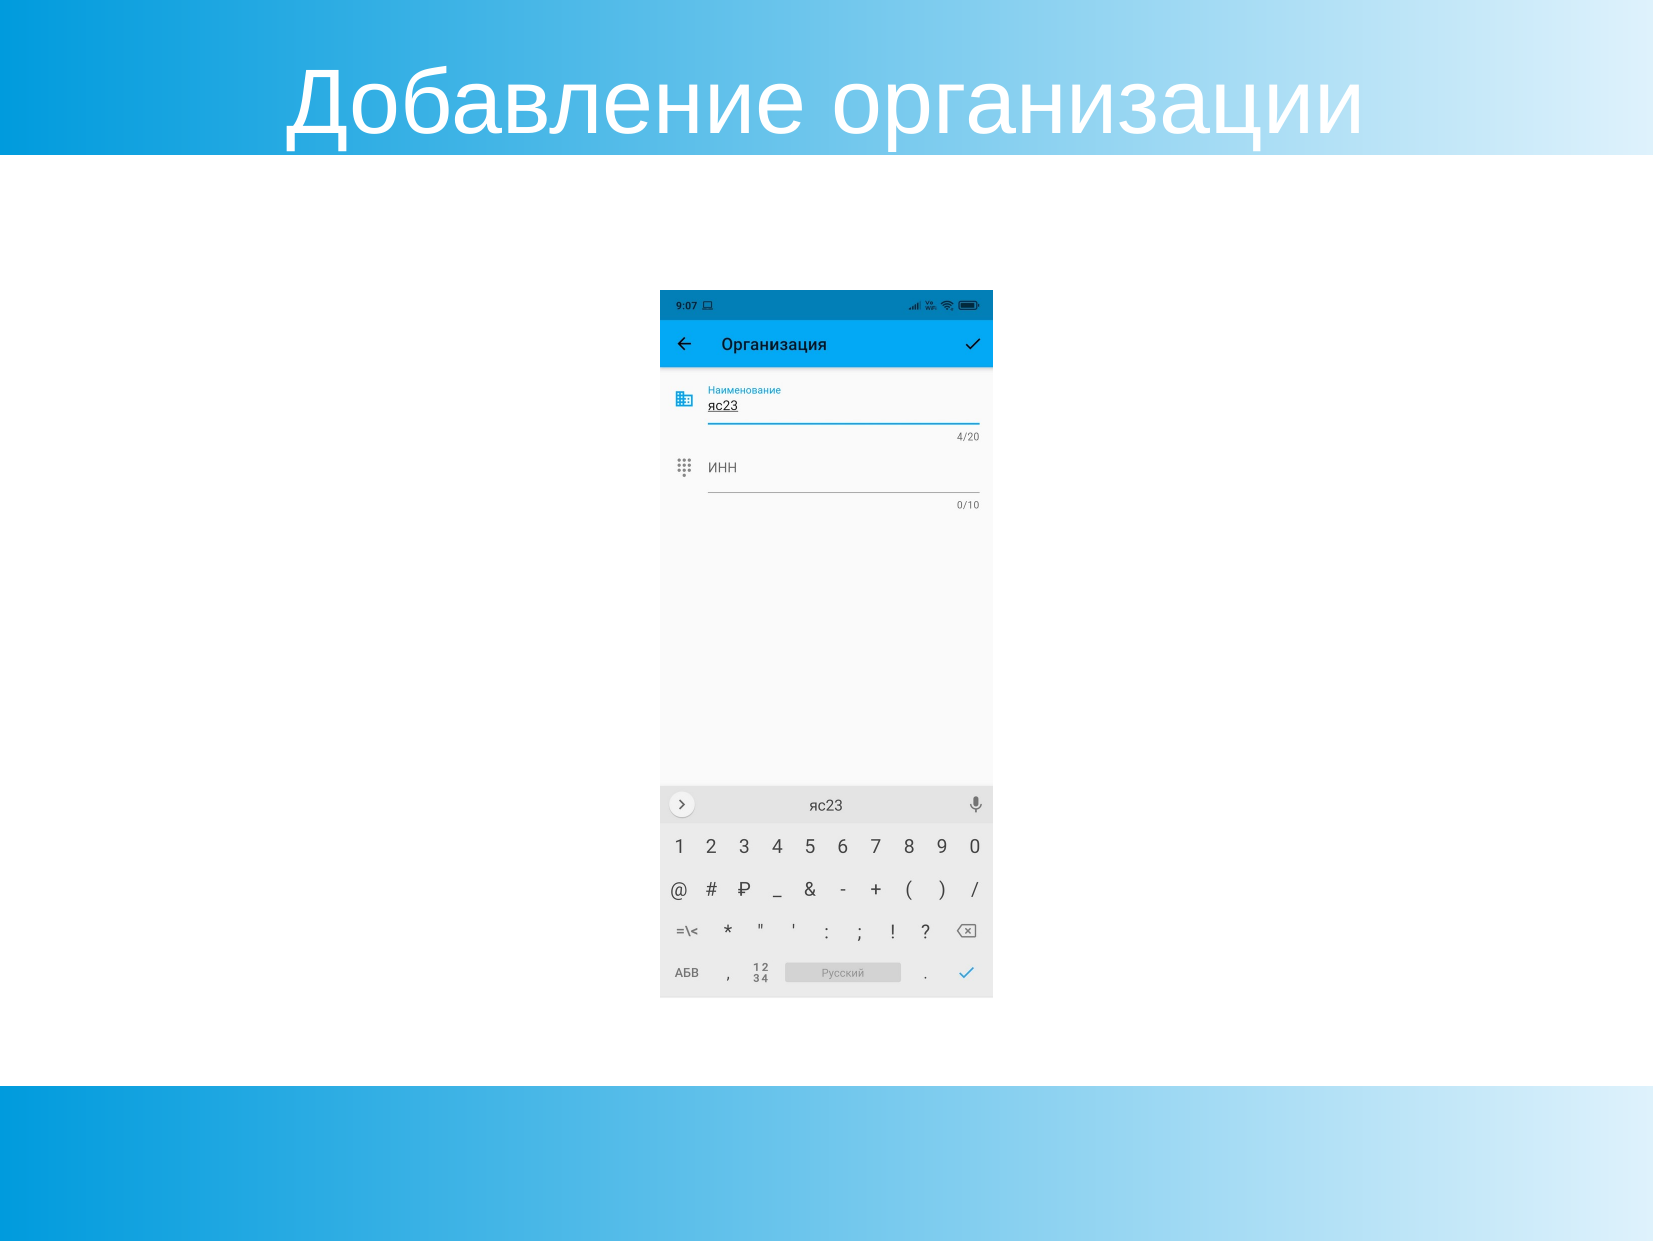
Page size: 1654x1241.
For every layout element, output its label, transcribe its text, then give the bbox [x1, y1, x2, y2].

picture [660, 368, 993, 1010]
picture [761, 343, 771, 349]
picture [799, 342, 806, 350]
title Добавление организации [82, 49, 1571, 155]
picture [789, 342, 796, 350]
picture [809, 342, 816, 349]
picture [679, 341, 690, 349]
picture [740, 341, 748, 347]
